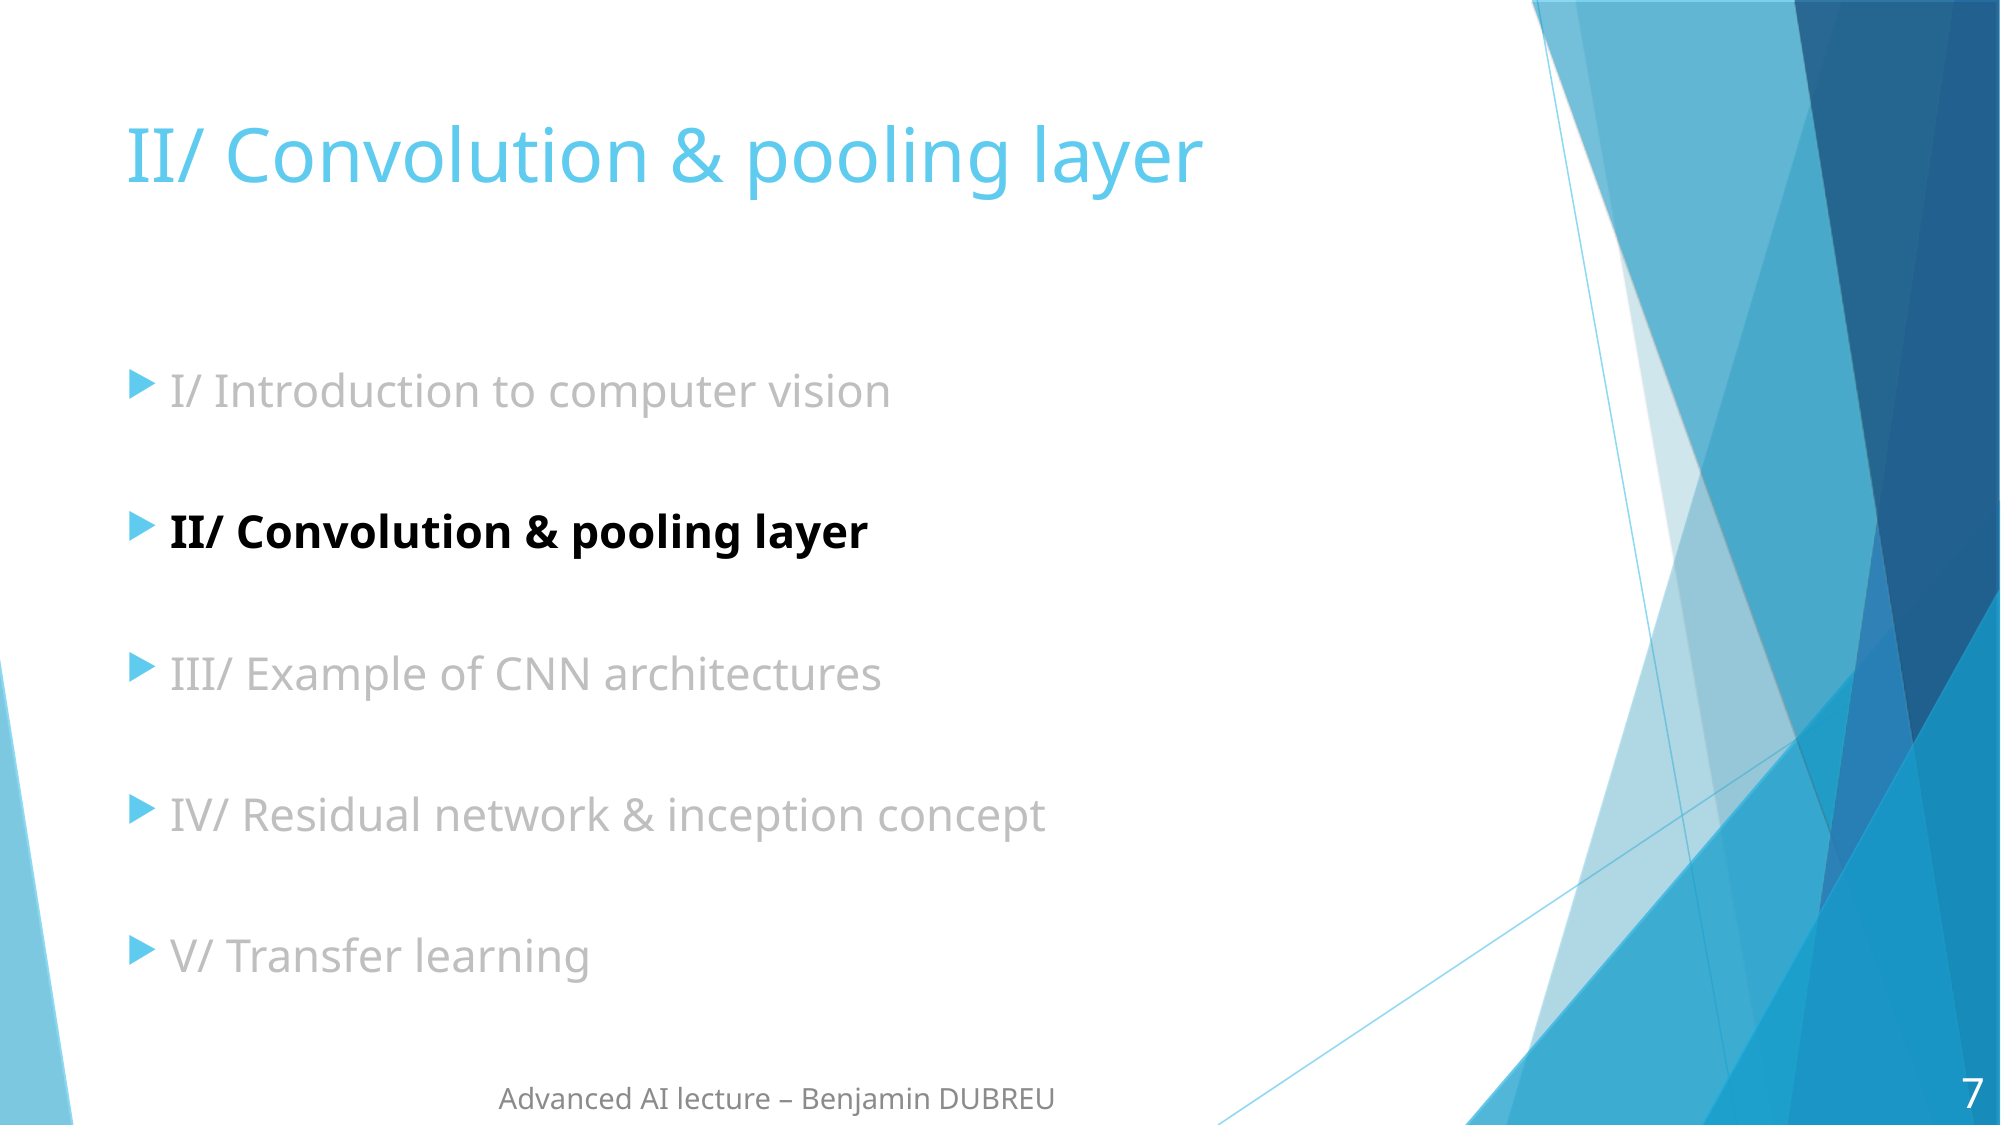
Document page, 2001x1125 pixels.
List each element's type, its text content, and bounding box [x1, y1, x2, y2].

list I/ Introduction to computer vision II/ Convolution & pooling layer III/ Example of CNN architectures IV/ Residual network & inception concept V/ Transfer learning [111, 354, 1522, 992]
footer Advanced AI lecture – Benjamin DUBREU [483, 1067, 1517, 1125]
slide_number <number> [1887, 1065, 2000, 1125]
title II/ Convolution & pooling layer [111, 99, 1522, 317]
